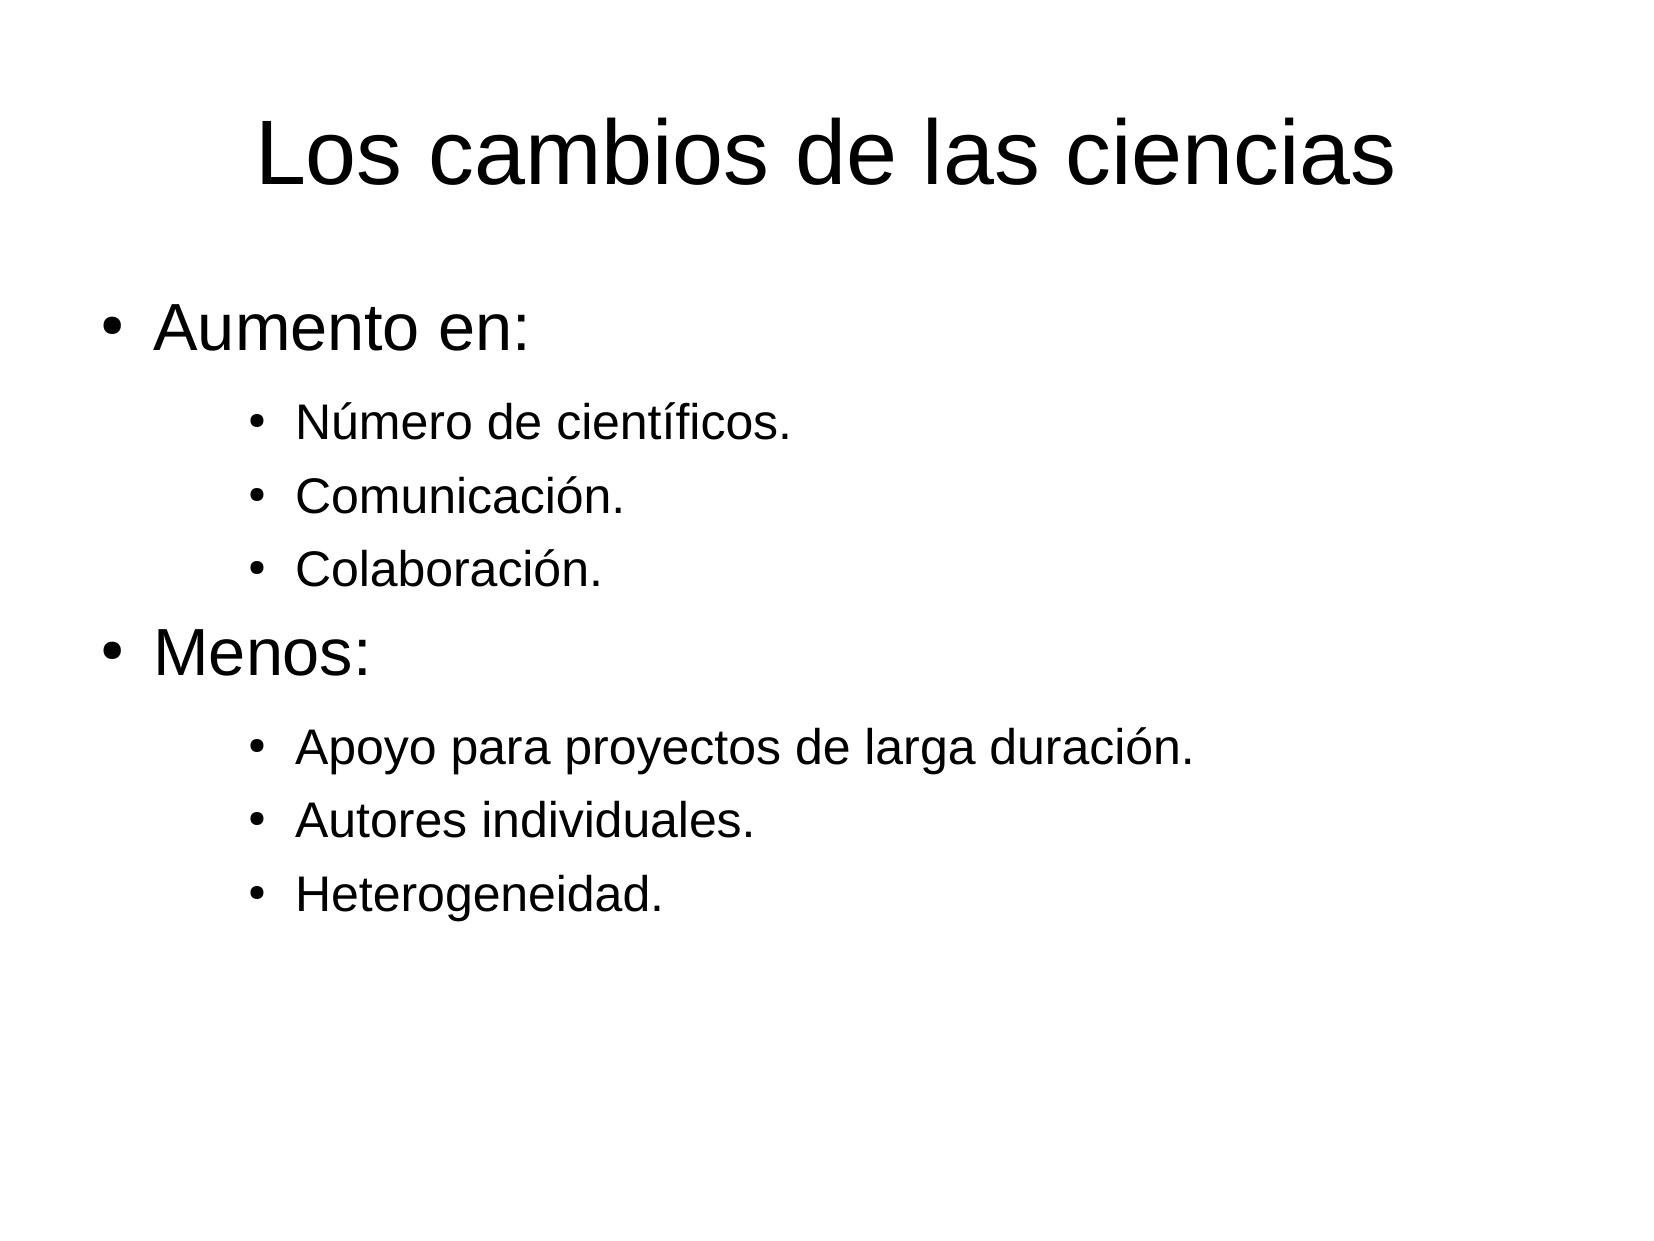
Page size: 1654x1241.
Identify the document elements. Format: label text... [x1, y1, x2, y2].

title Los cambios de las ciencias [82, 49, 1571, 257]
list Aumento en: Número de científicos. Comunicación. Colaboración. Menos: Apoyo para proyectos de larga duración. Autores individuales. Heterogeneidad. [82, 290, 1538, 1010]
